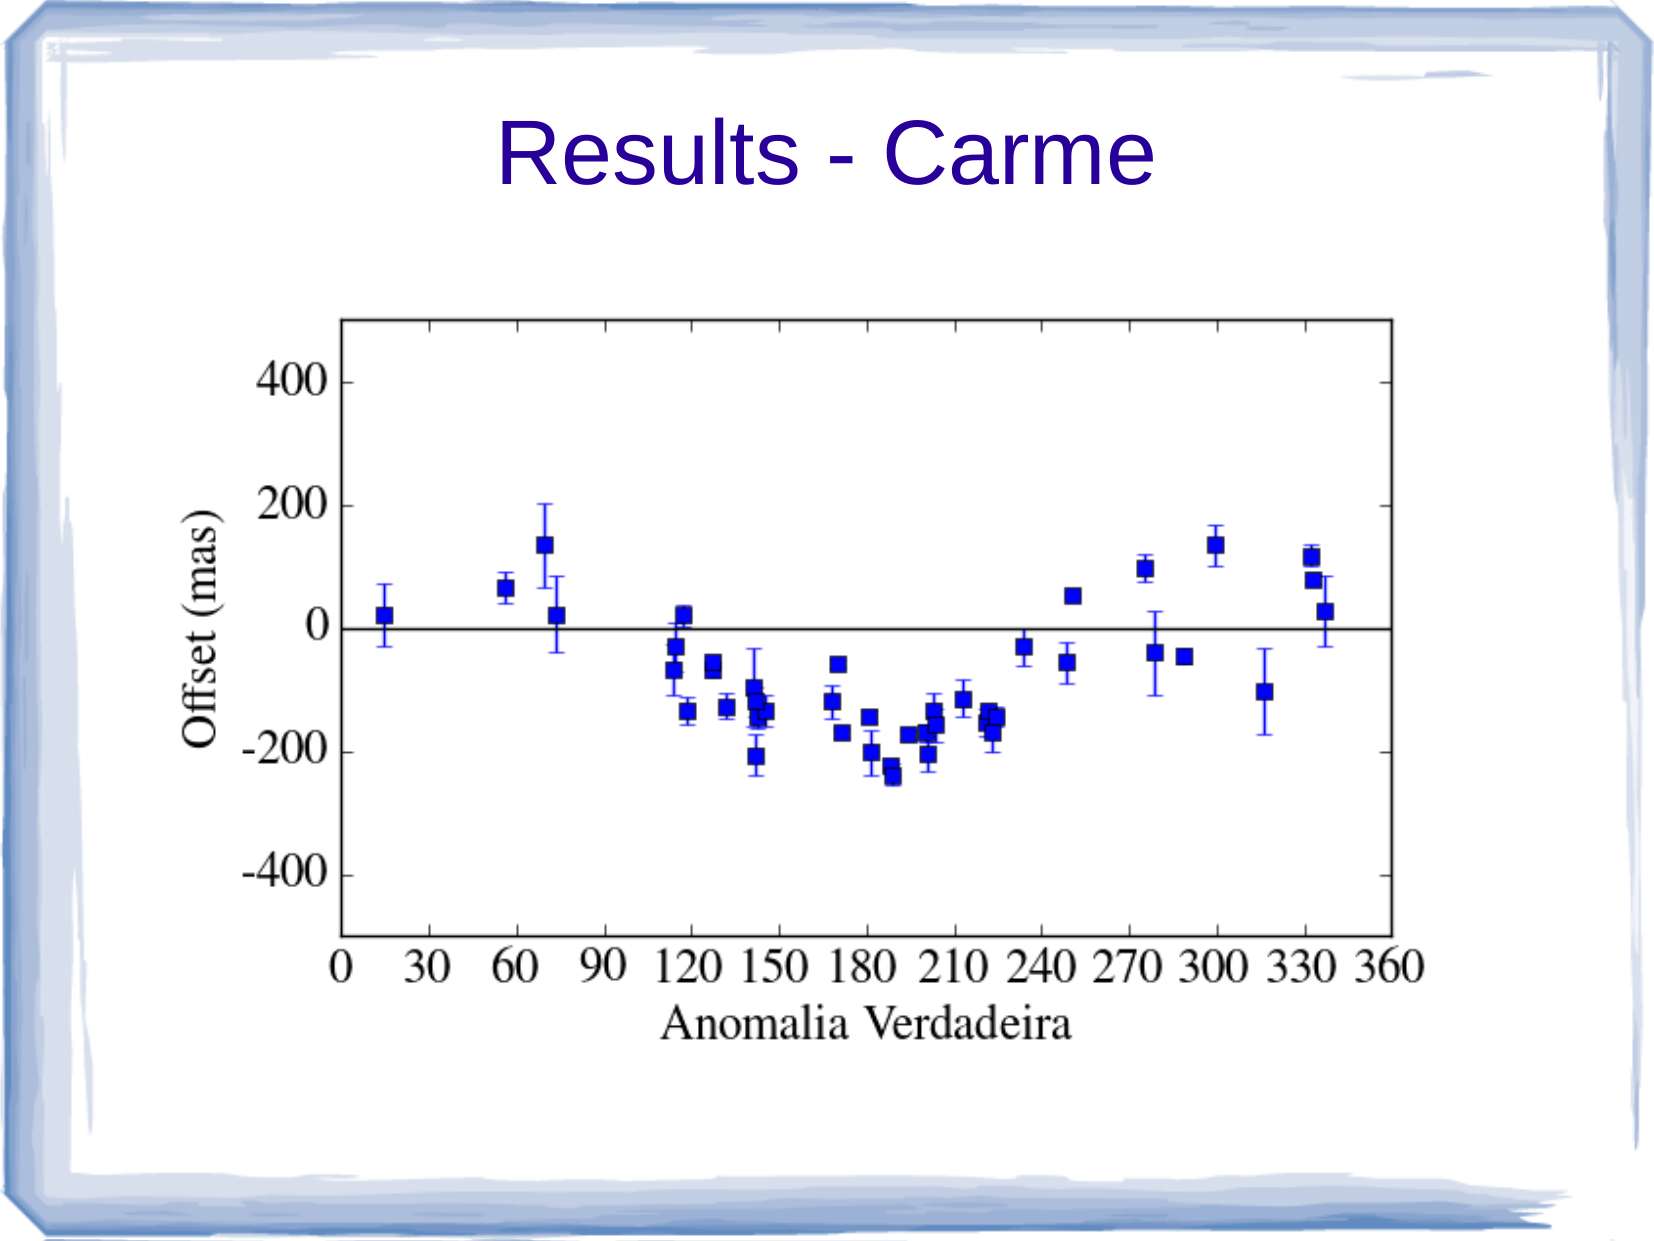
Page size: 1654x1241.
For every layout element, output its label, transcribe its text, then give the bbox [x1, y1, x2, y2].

title Results - Carme [82, 49, 1571, 257]
picture [0, 0, 1654, 1241]
